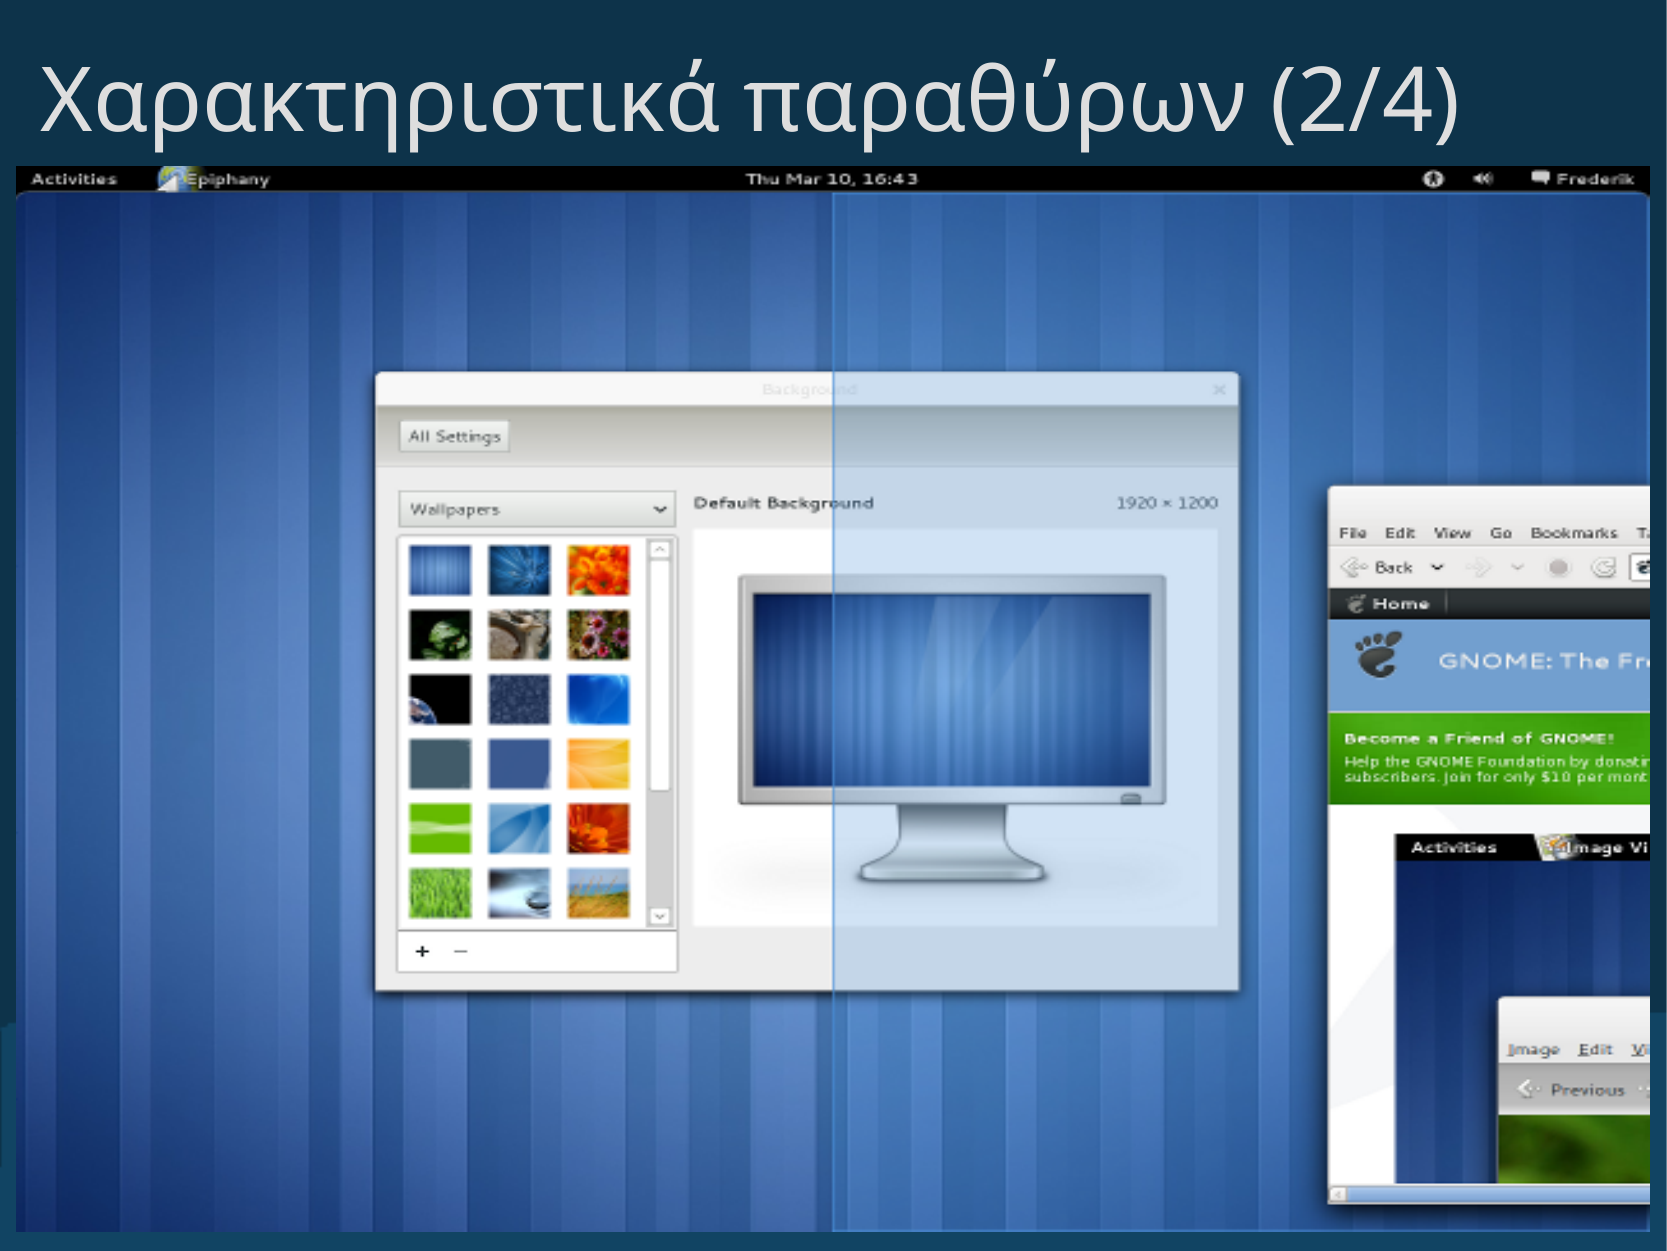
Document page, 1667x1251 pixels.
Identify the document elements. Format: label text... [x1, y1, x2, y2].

picture [0, 0, 1667, 1251]
title Χαρακτηριστικά παραθύρων (2/4) [40, 50, 1627, 166]
